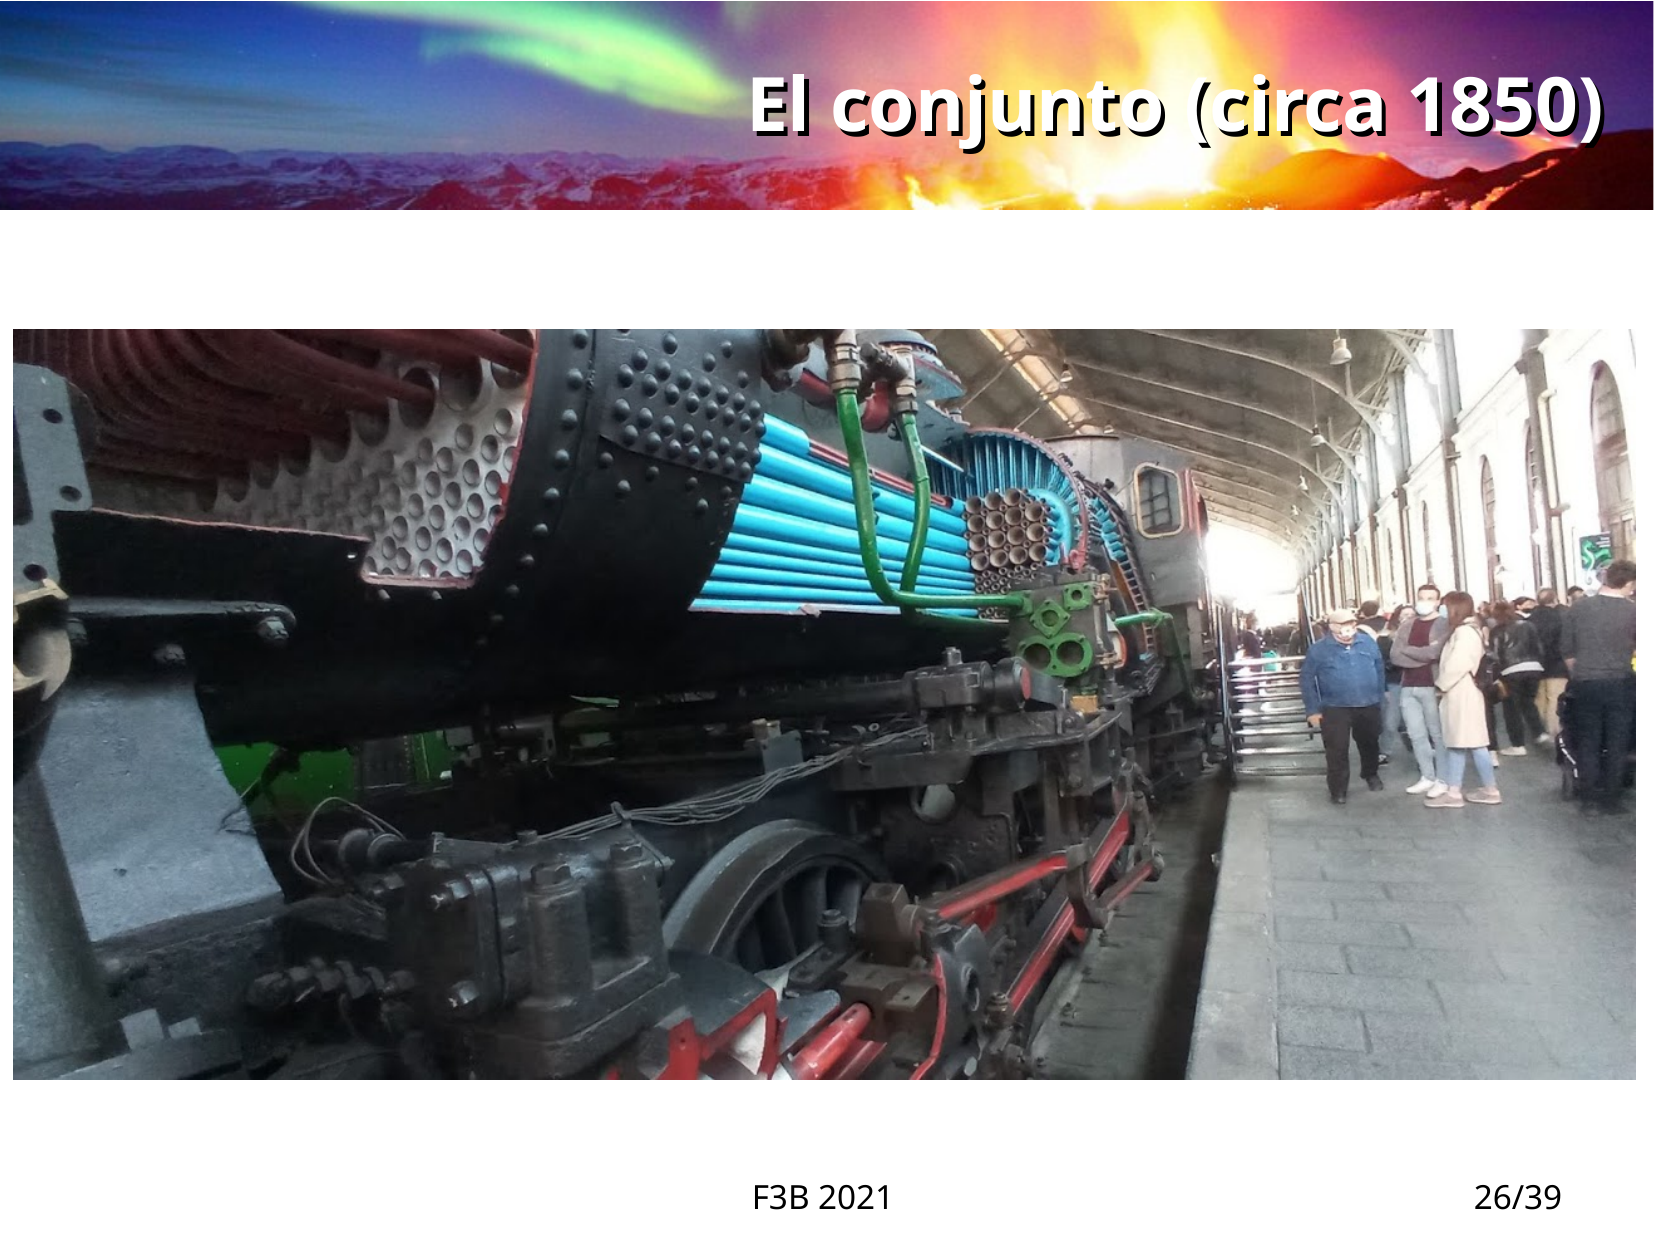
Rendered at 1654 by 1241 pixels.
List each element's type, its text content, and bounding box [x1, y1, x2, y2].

picture [0, 1, 1654, 210]
title El conjunto (circa 1850) [45, 15, 1606, 191]
picture [13, 329, 1636, 1080]
